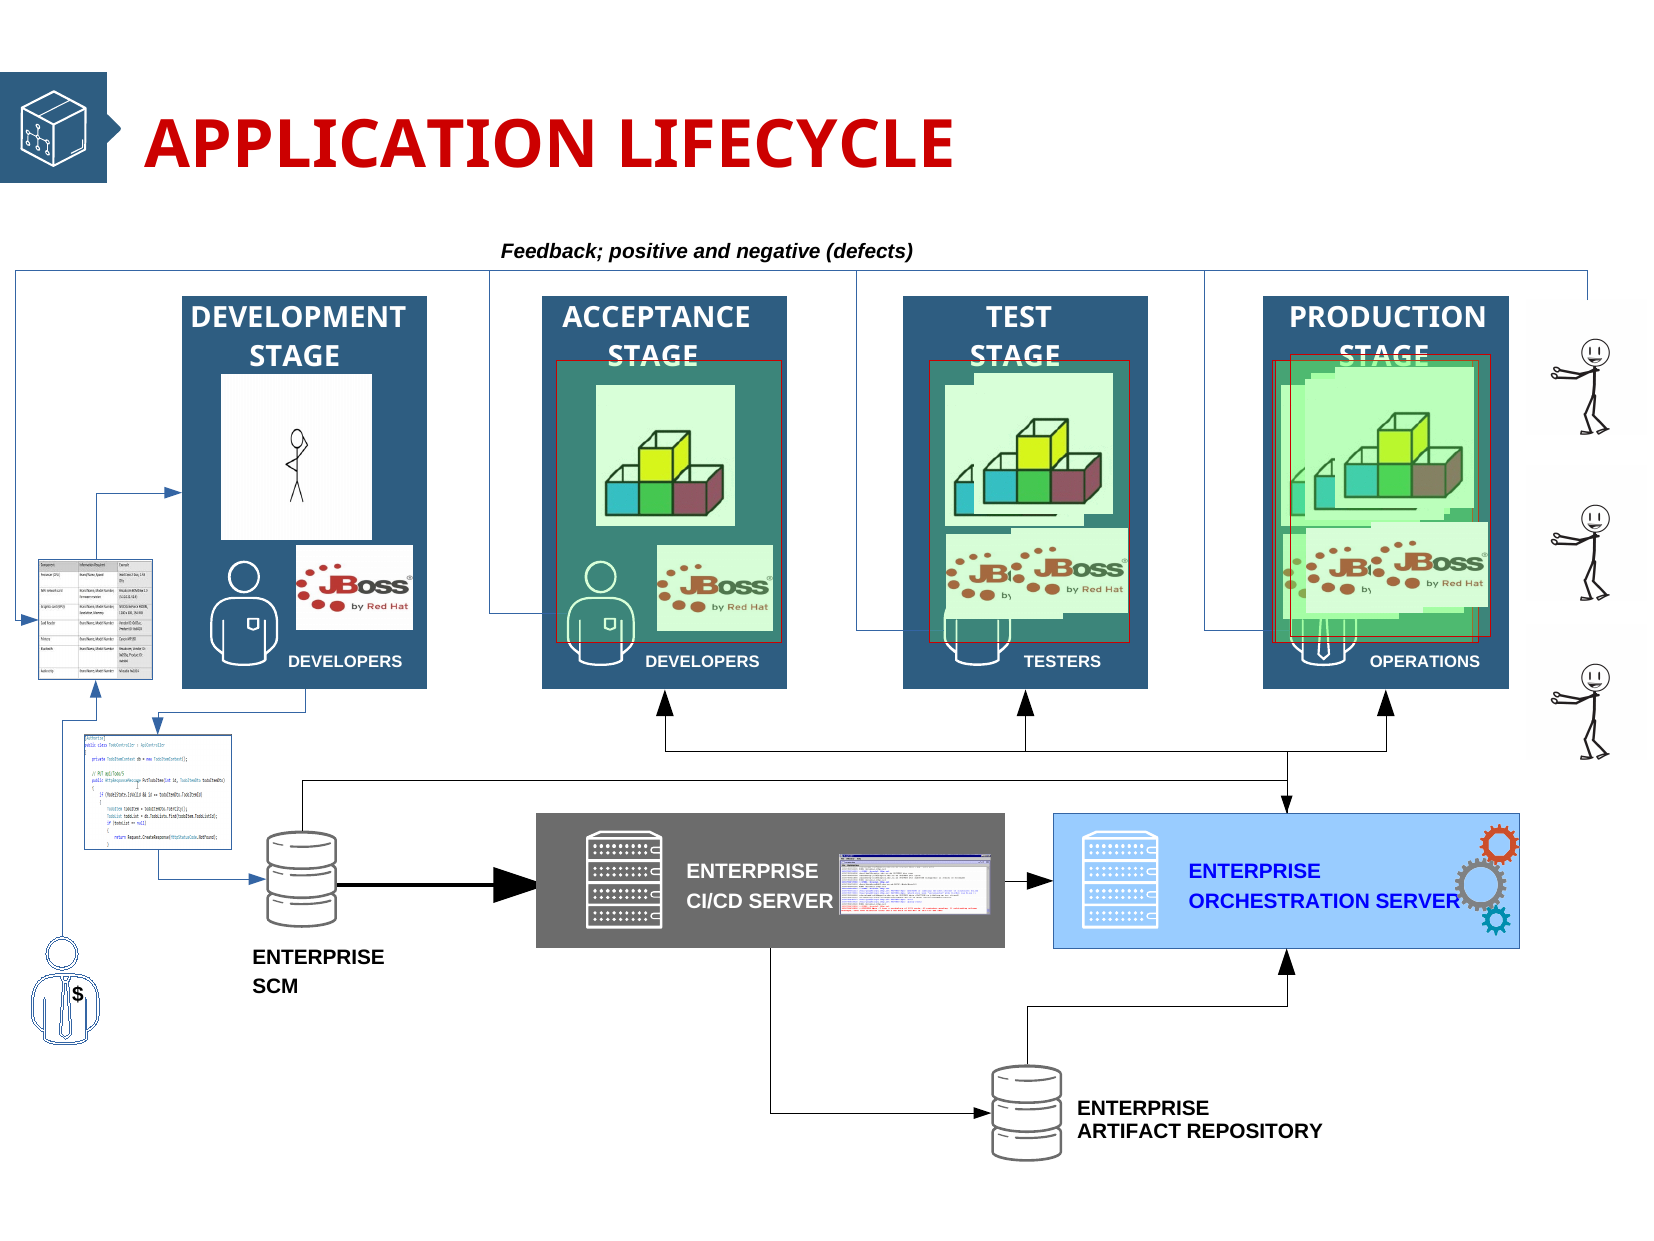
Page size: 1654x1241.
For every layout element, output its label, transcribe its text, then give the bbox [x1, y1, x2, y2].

text_box $ [57, 974, 99, 1014]
text_box ENTERPRISE CI/CD SERVER [686, 860, 839, 910]
text_box ENTERPRISE ARTIFACT REPOSITORY [1076, 1096, 1326, 1143]
text_box [536, 813, 1005, 948]
picture [1526, 299, 1647, 436]
text_box TESTERS [1023, 643, 1111, 669]
text_box ENTERPRISE ORCHESTRATION SERVER [1188, 860, 1439, 910]
text_box [31, 973, 100, 1045]
text_box [542, 296, 787, 689]
text_box DEVELOPMENT STAGE [190, 295, 413, 362]
picture [221, 374, 372, 541]
text_box [991, 1064, 1063, 1162]
text_box ENTERPRISE SCM [252, 945, 385, 995]
text_box DEVELOPERS [288, 642, 415, 669]
text_box OPERATIONS [1369, 642, 1492, 669]
picture [1526, 465, 1647, 601]
text_box ACCEPTANCE STAGE [562, 295, 764, 360]
text_box TEST STAGE [969, 295, 1082, 360]
text_box [0, 72, 121, 183]
picture [296, 545, 413, 631]
picture [839, 854, 991, 916]
picture [38, 559, 153, 680]
text_box [182, 296, 427, 689]
picture [1439, 814, 1544, 949]
text_box APPLICATION LIFECYCLE [144, 96, 1256, 171]
text_box [1053, 813, 1520, 948]
text_box [45, 936, 79, 971]
text_box DEVELOPERS [645, 643, 773, 669]
text_box [1263, 296, 1509, 689]
picture [1526, 624, 1647, 760]
text_box [266, 830, 337, 928]
text_box [903, 296, 1148, 689]
text_box [59, 1014, 72, 1040]
text_box PRODUCTION STAGE [1288, 295, 1487, 360]
picture [84, 734, 232, 850]
text_box Feedback; positive and negative (defects) [500, 240, 914, 264]
